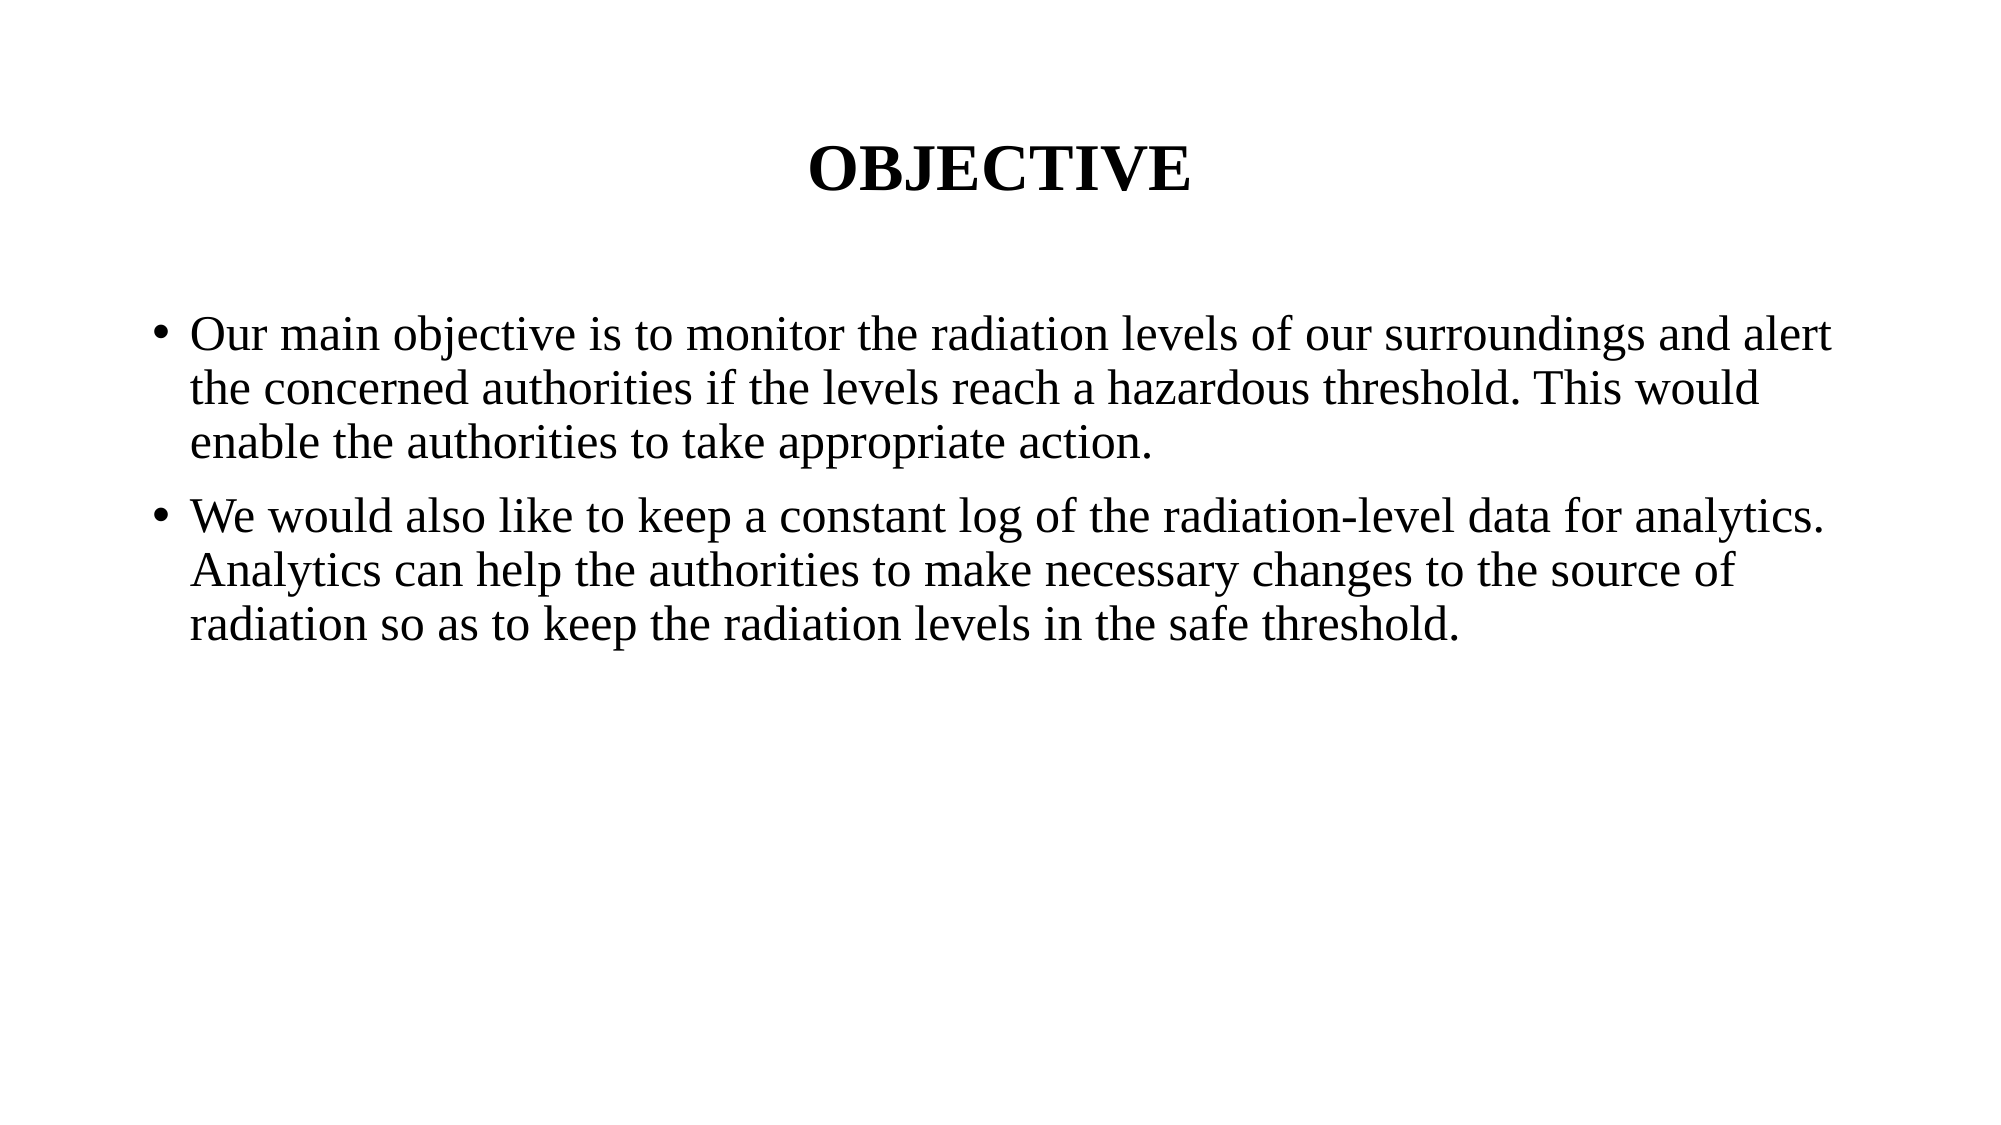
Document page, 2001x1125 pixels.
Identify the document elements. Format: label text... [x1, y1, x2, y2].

title OBJECTIVE [137, 59, 1863, 278]
list Our main objective is to monitor the radiation levels of our surroundings and alert the concerned authorities if the levels reach a hazardous threshold. This would enable the authorities to take appropriate action. We would also like to keep a constant log of the radiation-level data for analytics. Analytics can help the authorities to make necessary changes to the source of radiation so as to keep the radiation levels in the safe threshold. [137, 299, 1863, 1014]
